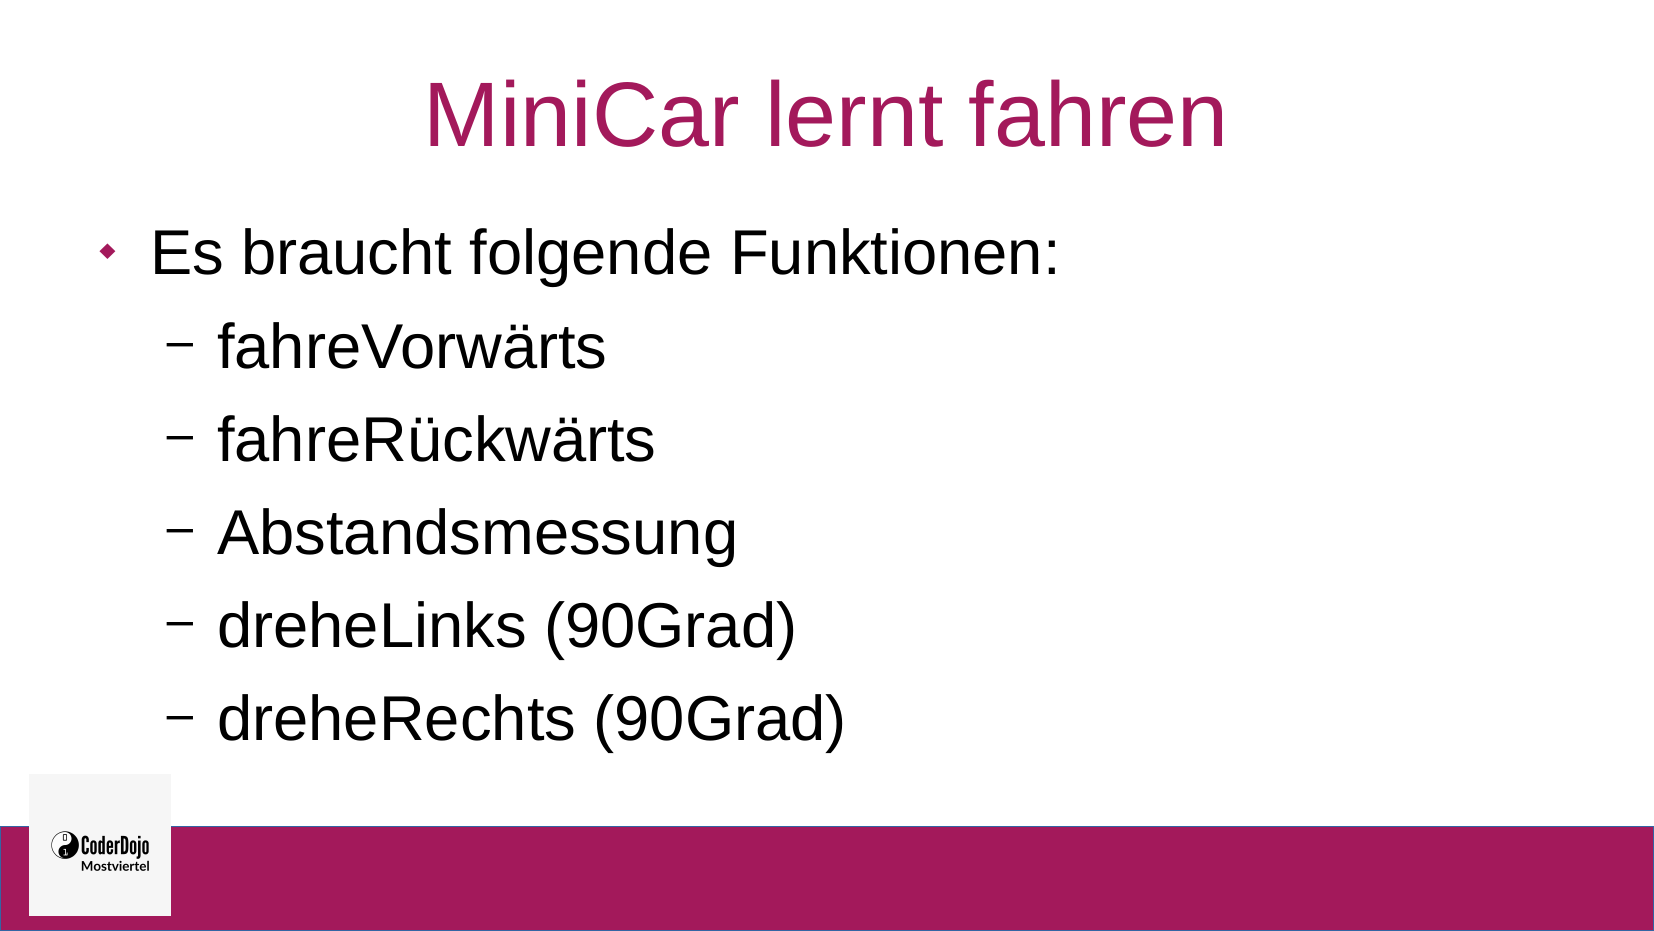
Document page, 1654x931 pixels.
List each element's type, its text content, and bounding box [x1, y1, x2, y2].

list Es braucht folgende Funktionen: fahreVorwärts fahreRückwärts Abstandsmessung dreheLinks (90Grad) dreheRechts (90Grad) [82, 217, 1536, 758]
picture [29, 774, 171, 916]
title MiniCar lernt fahren [82, 37, 1571, 193]
